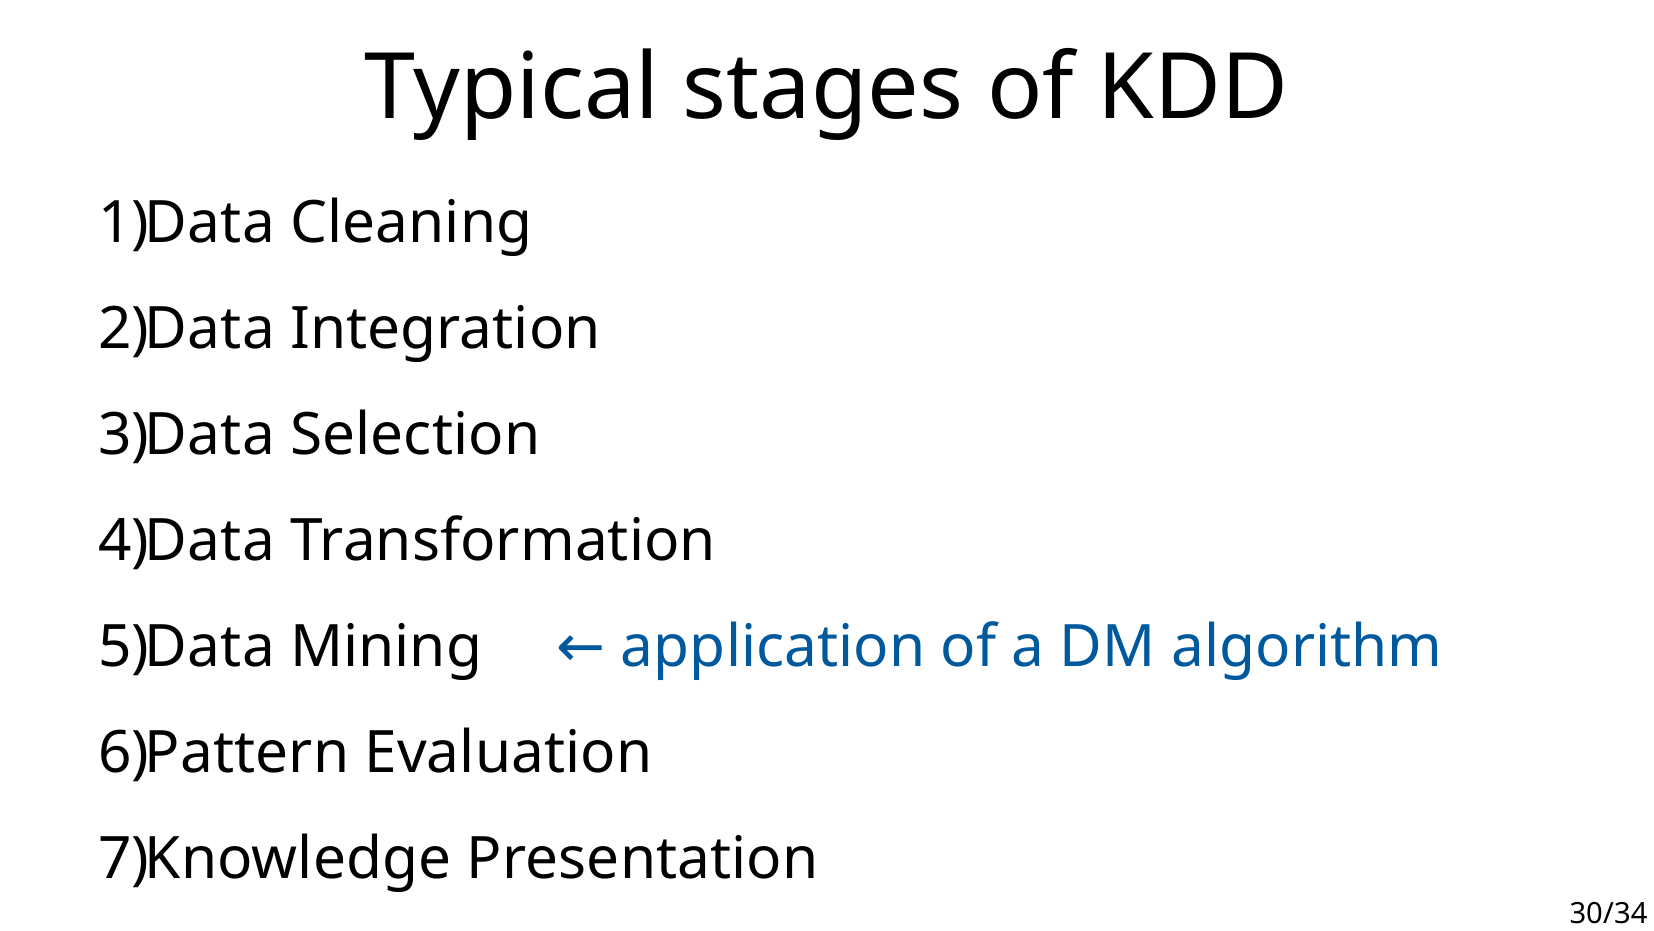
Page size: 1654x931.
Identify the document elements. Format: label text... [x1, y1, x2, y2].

list Data Cleaning Data Integration Data Selection Data Transformation Data Mining ← application of a DM algorithm Pattern Evaluation Knowledge Presentation [82, 180, 1571, 901]
title Typical stages of KDD [82, 1, 1571, 166]
